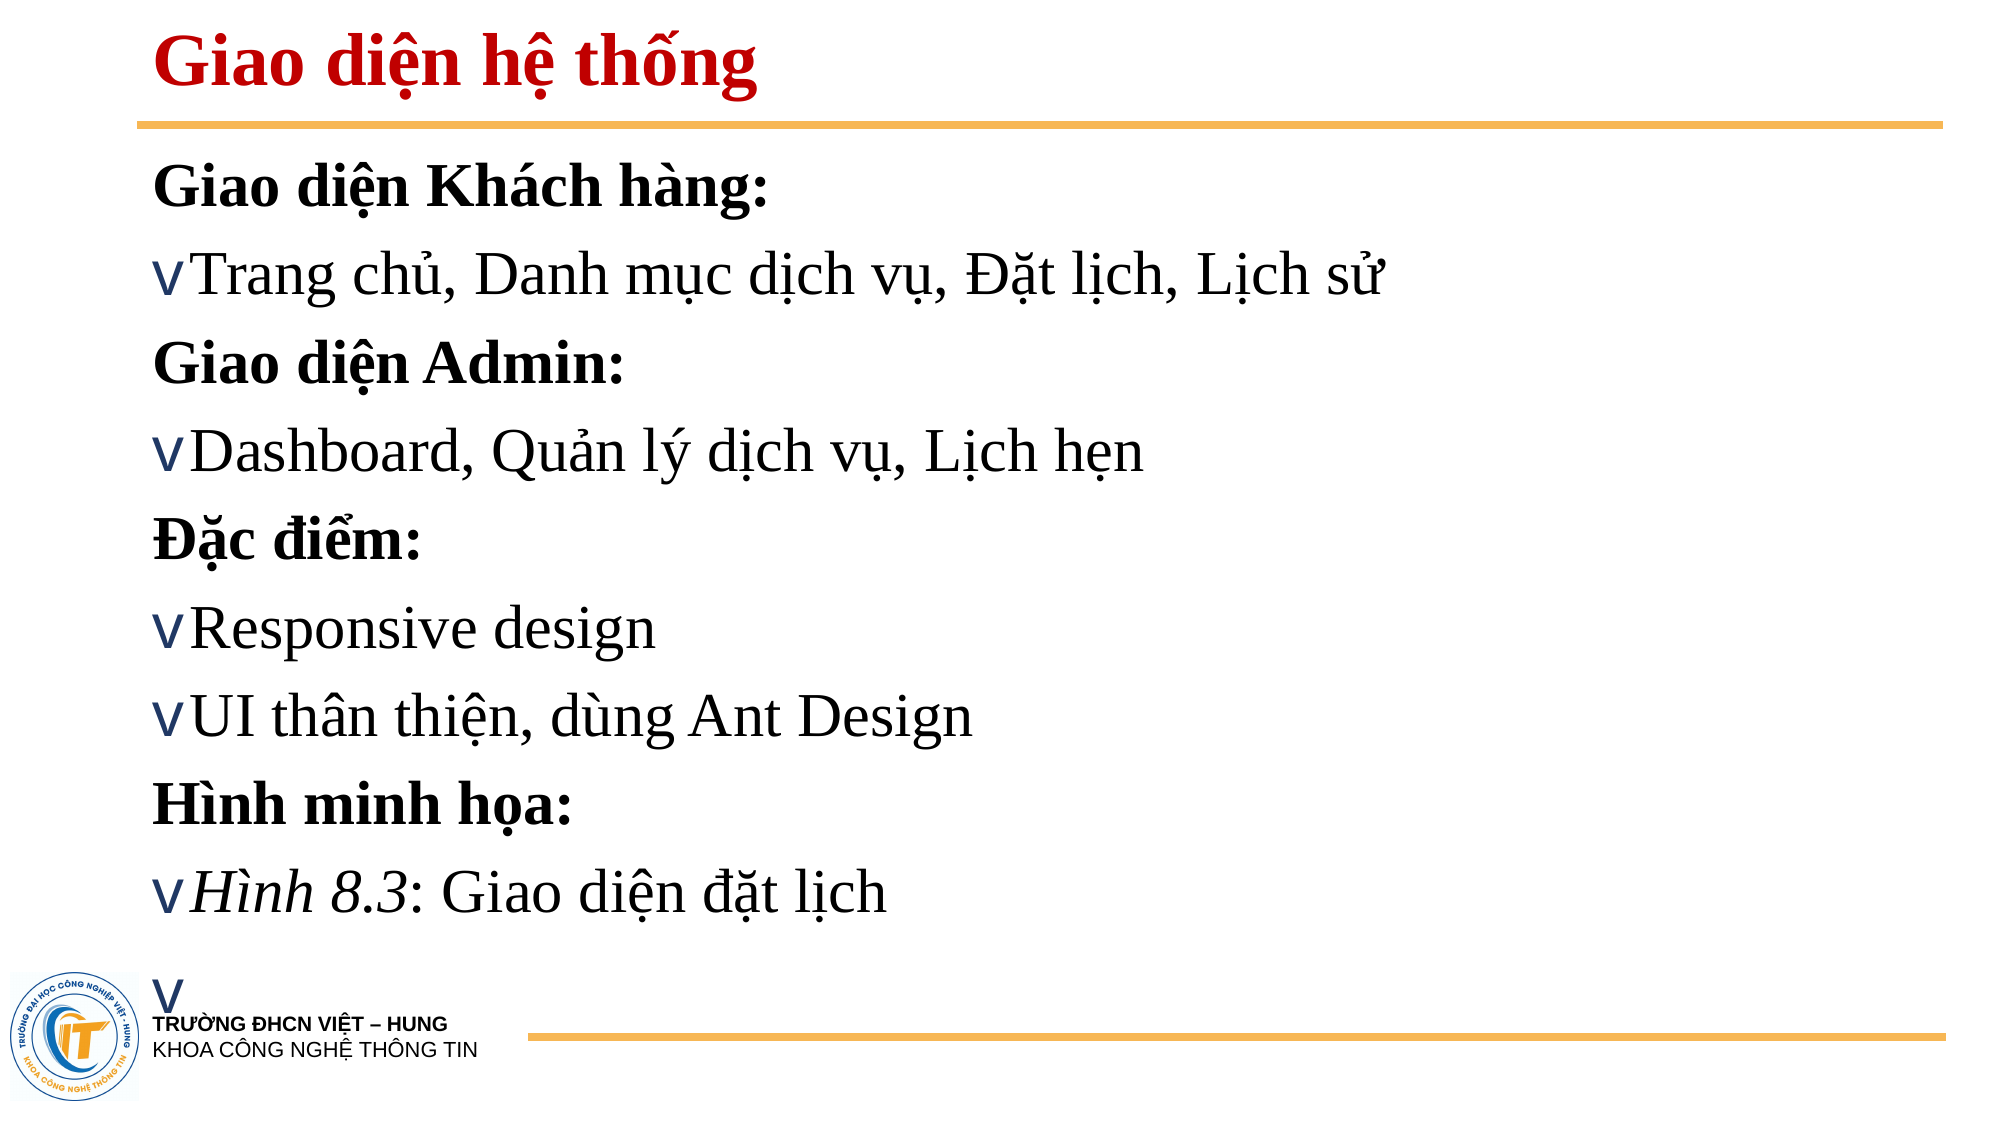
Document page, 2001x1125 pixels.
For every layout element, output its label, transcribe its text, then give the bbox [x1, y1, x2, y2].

title Giao diện hệ thống [137, 11, 1944, 112]
list Giao diện Khách hàng: Trang chủ, Danh mục dịch vụ, Đặt lịch, Lịch sử Giao diện Admin: Dashboard, Quản lý dịch vụ, Lịch hẹn Đặc điểm: Responsive design UI thân thiện, dùng Ant Design Hình minh họa: Hình 8.3: Giao diện đặt lịch [137, 145, 1944, 997]
